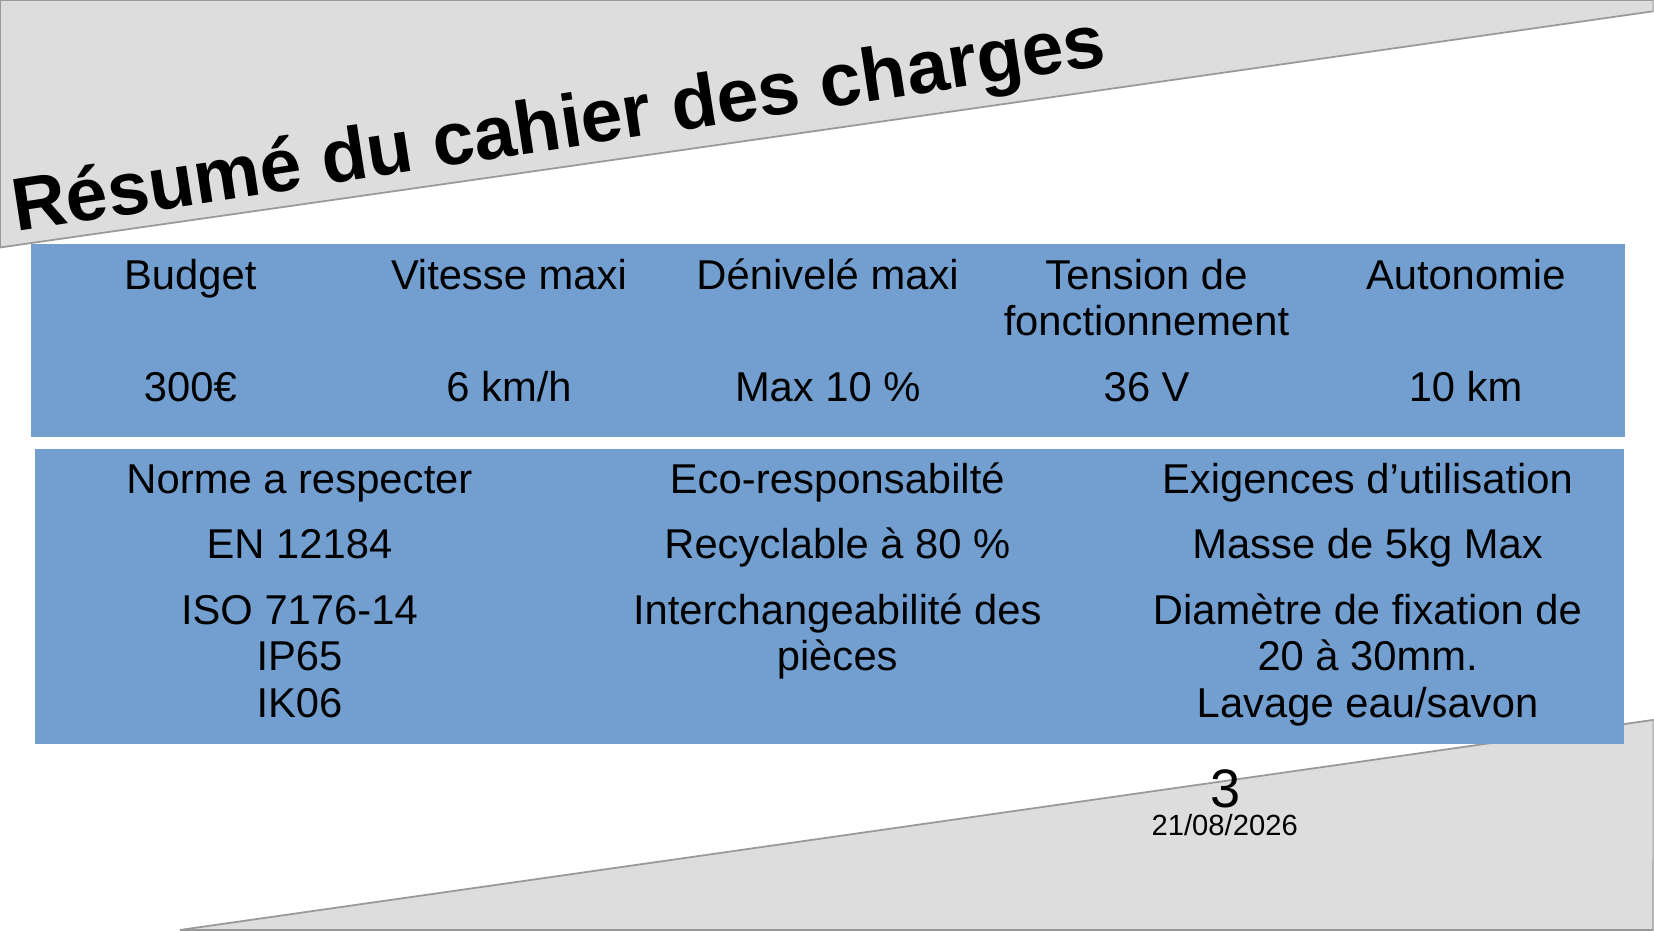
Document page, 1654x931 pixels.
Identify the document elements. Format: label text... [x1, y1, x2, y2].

text_box [1151, 752, 1624, 871]
table_cell EN 12184 [35, 514, 564, 579]
table_header Eco-responsabilté [564, 449, 1111, 514]
table_header Exigences d’utilisation [1111, 449, 1624, 514]
table_header Vitesse maxi [350, 244, 668, 356]
table_cell Recyclable à 80 % [564, 514, 1111, 579]
table_cell Max 10 % [668, 356, 987, 437]
table_header Norme a respecter [35, 449, 564, 514]
table_cell Masse de 5kg Max [1111, 514, 1624, 579]
table_cell 300€ [31, 356, 350, 437]
table_header Tension de fonctionnement [987, 244, 1306, 356]
table_cell Interchangeabilité des pièces [564, 579, 1111, 744]
table_cell ISO 7176-14 IP65 IK06 [35, 579, 564, 744]
table_cell 6 km/h [350, 356, 668, 437]
table_cell Diamètre de fixation de 20 à 30mm. Lavage eau/savon [1111, 579, 1624, 744]
title Résumé du cahier des charges [0, 0, 1484, 280]
table_header Autonomie [1306, 244, 1625, 356]
table_cell 10 km [1306, 356, 1625, 437]
table_cell 36 V [987, 356, 1306, 437]
table_header Budget [31, 244, 350, 356]
table_header Dénivelé maxi [668, 244, 987, 356]
